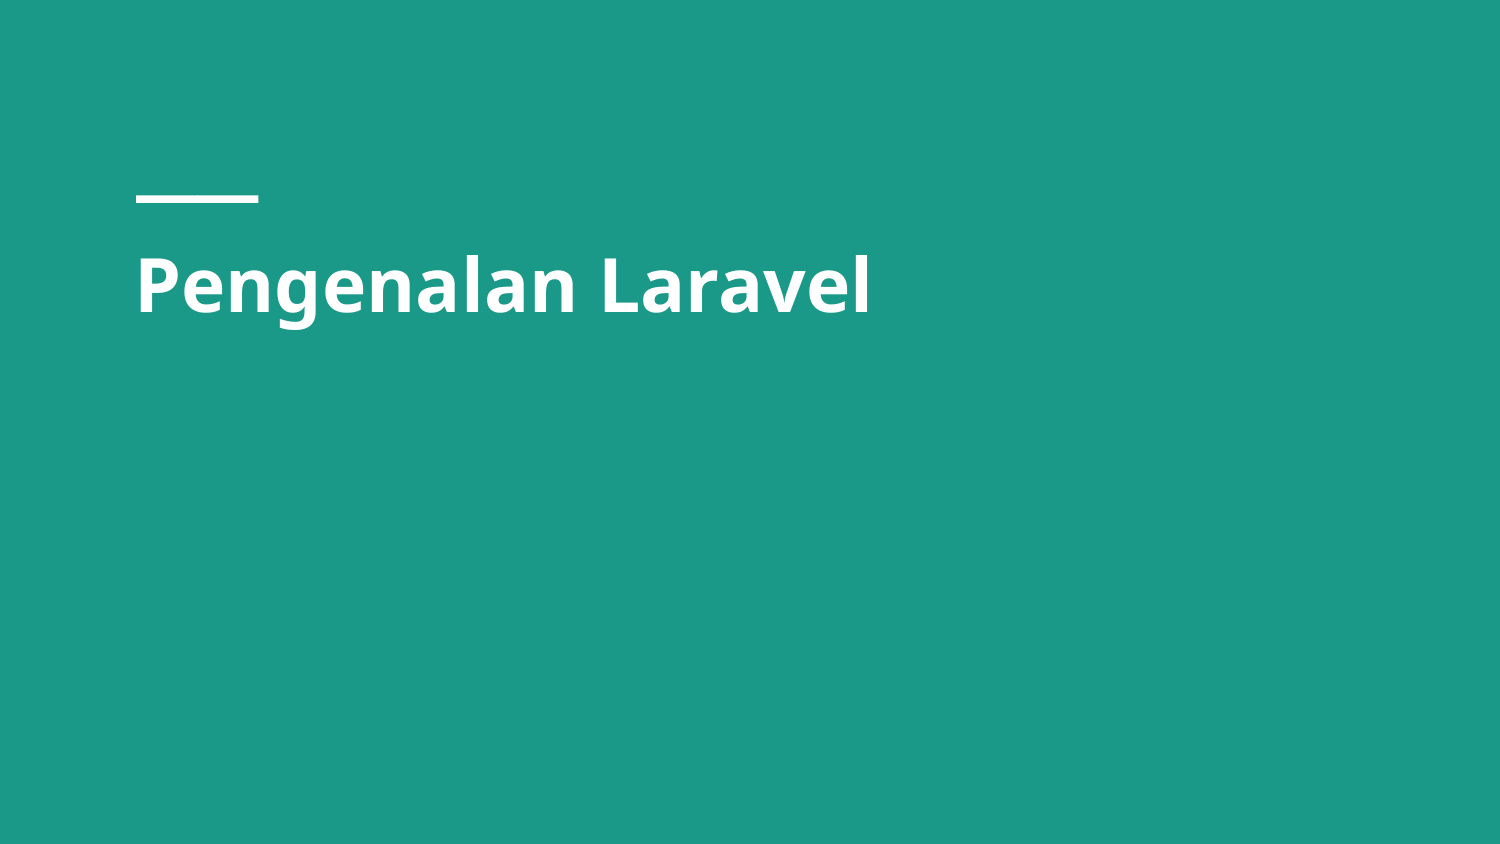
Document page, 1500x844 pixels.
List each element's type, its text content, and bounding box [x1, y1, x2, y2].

title Pengenalan Laravel [119, 216, 1381, 466]
